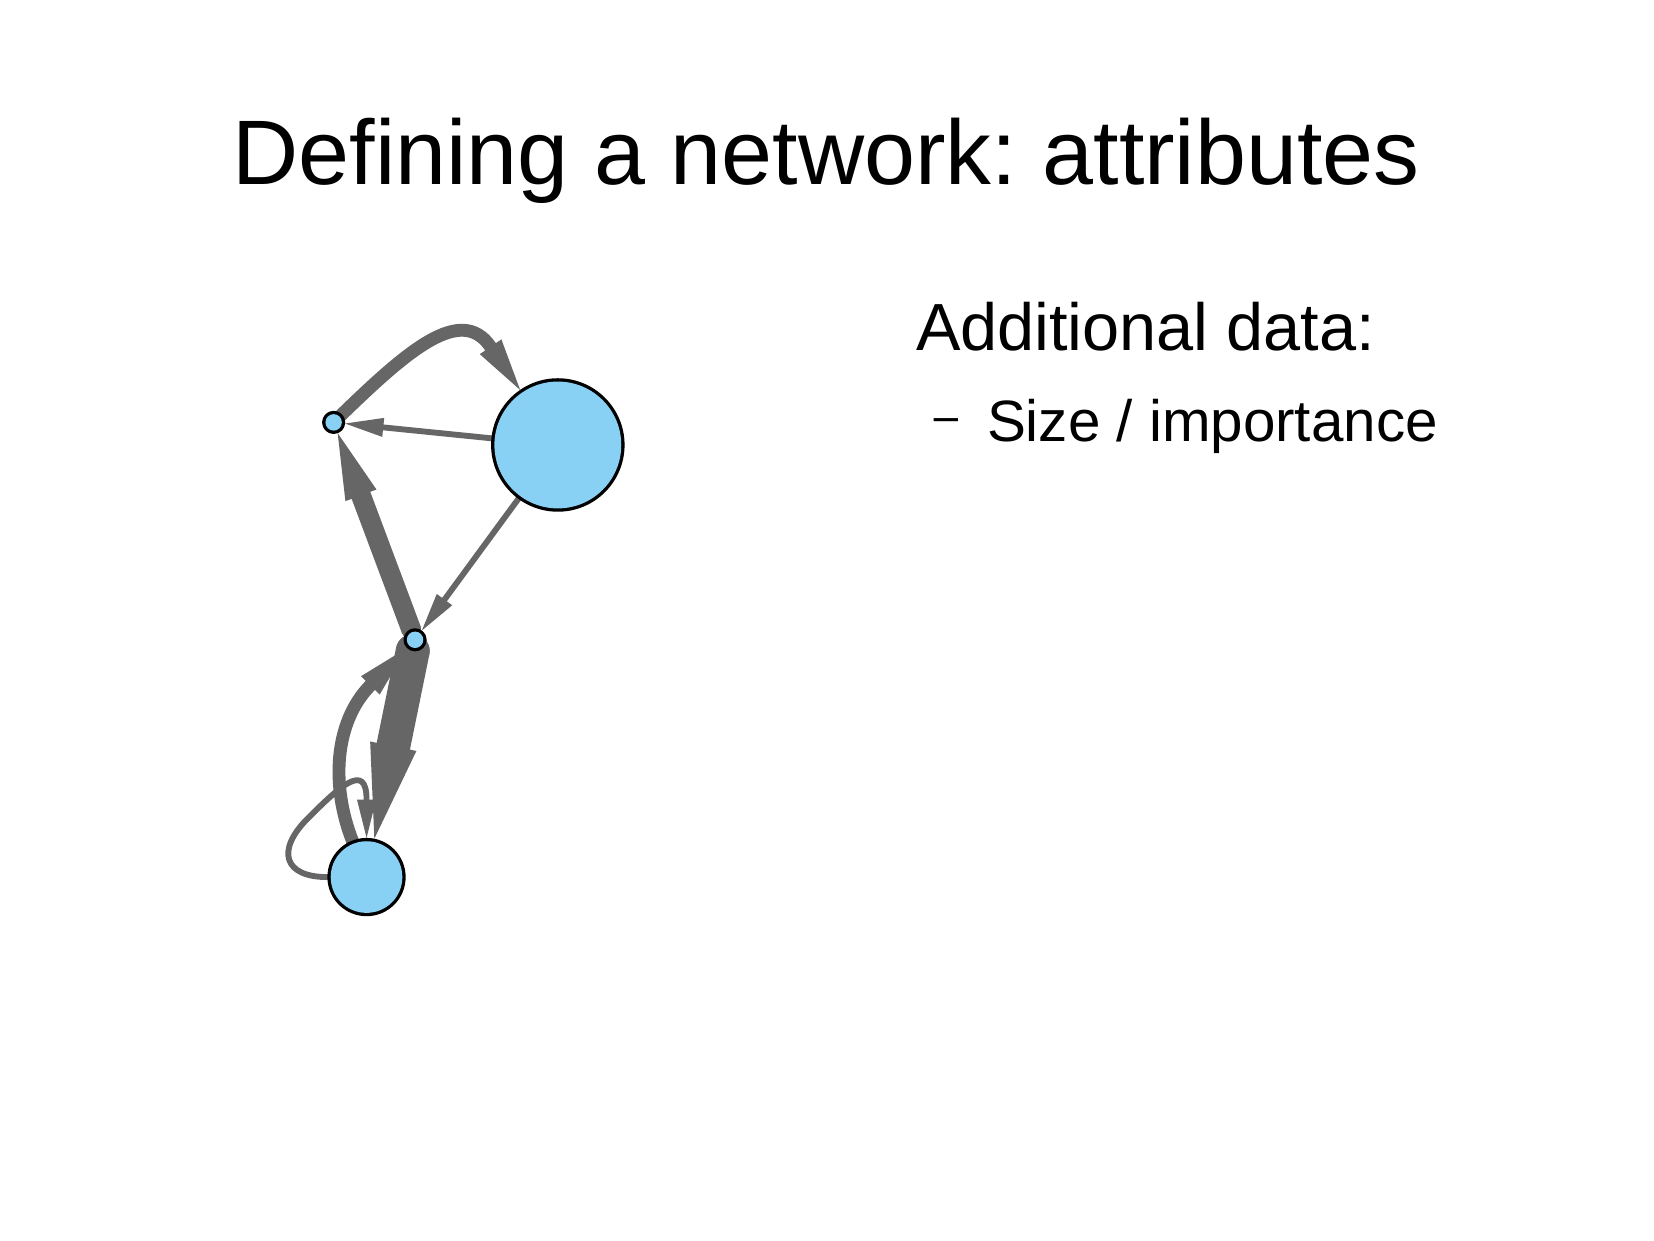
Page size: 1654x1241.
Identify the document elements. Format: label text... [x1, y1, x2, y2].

picture [159, 290, 732, 1010]
title Defining a network: attributes [82, 49, 1571, 257]
list Additional data: Size / importance [845, 290, 1572, 1010]
